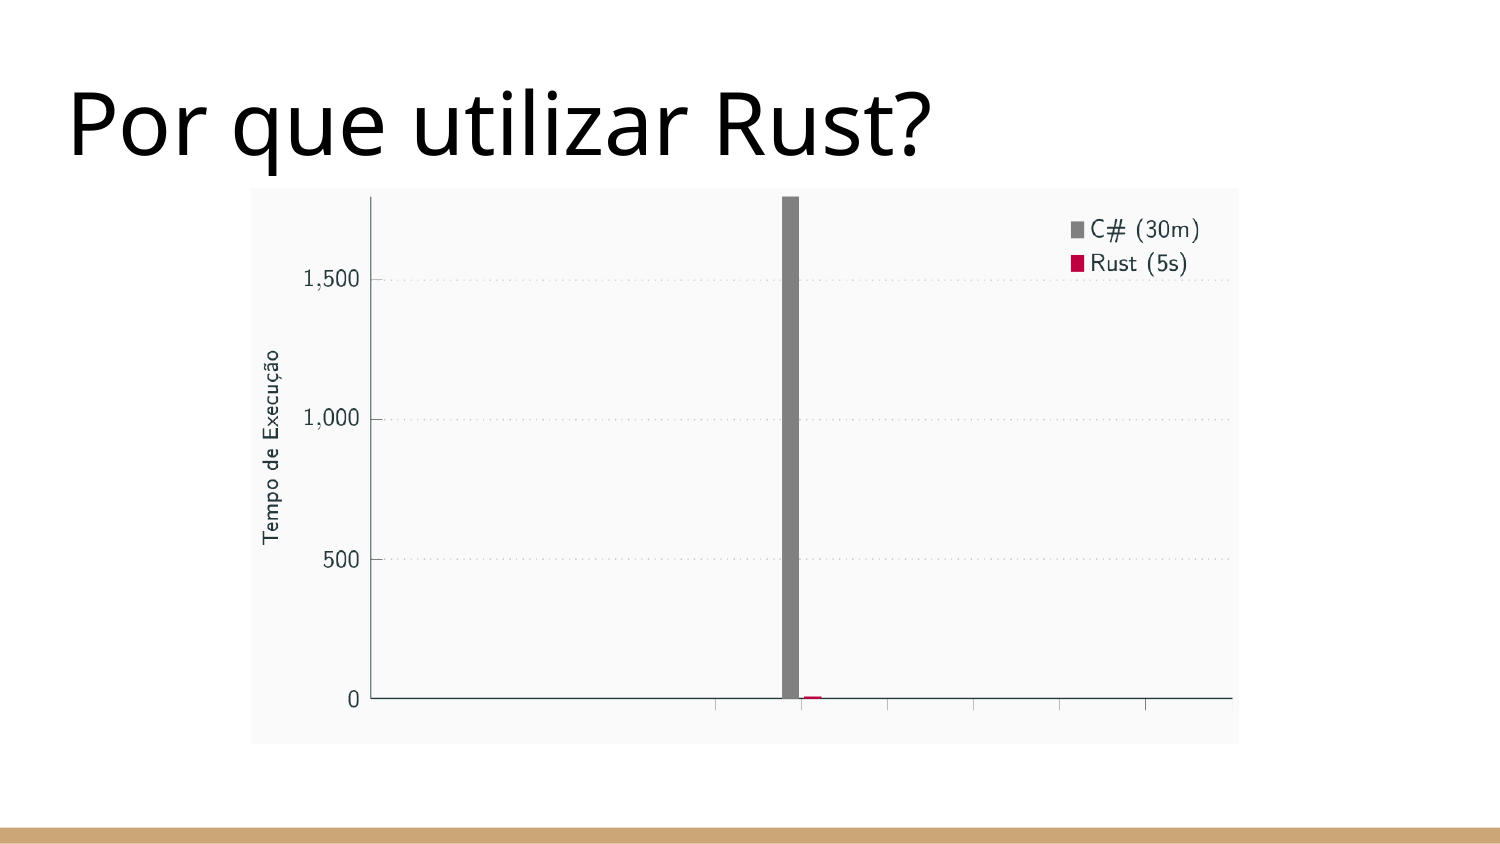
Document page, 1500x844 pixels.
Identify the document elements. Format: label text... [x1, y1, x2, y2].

picture [251, 188, 1239, 744]
title Por que utilizar Rust? [51, 51, 1449, 189]
